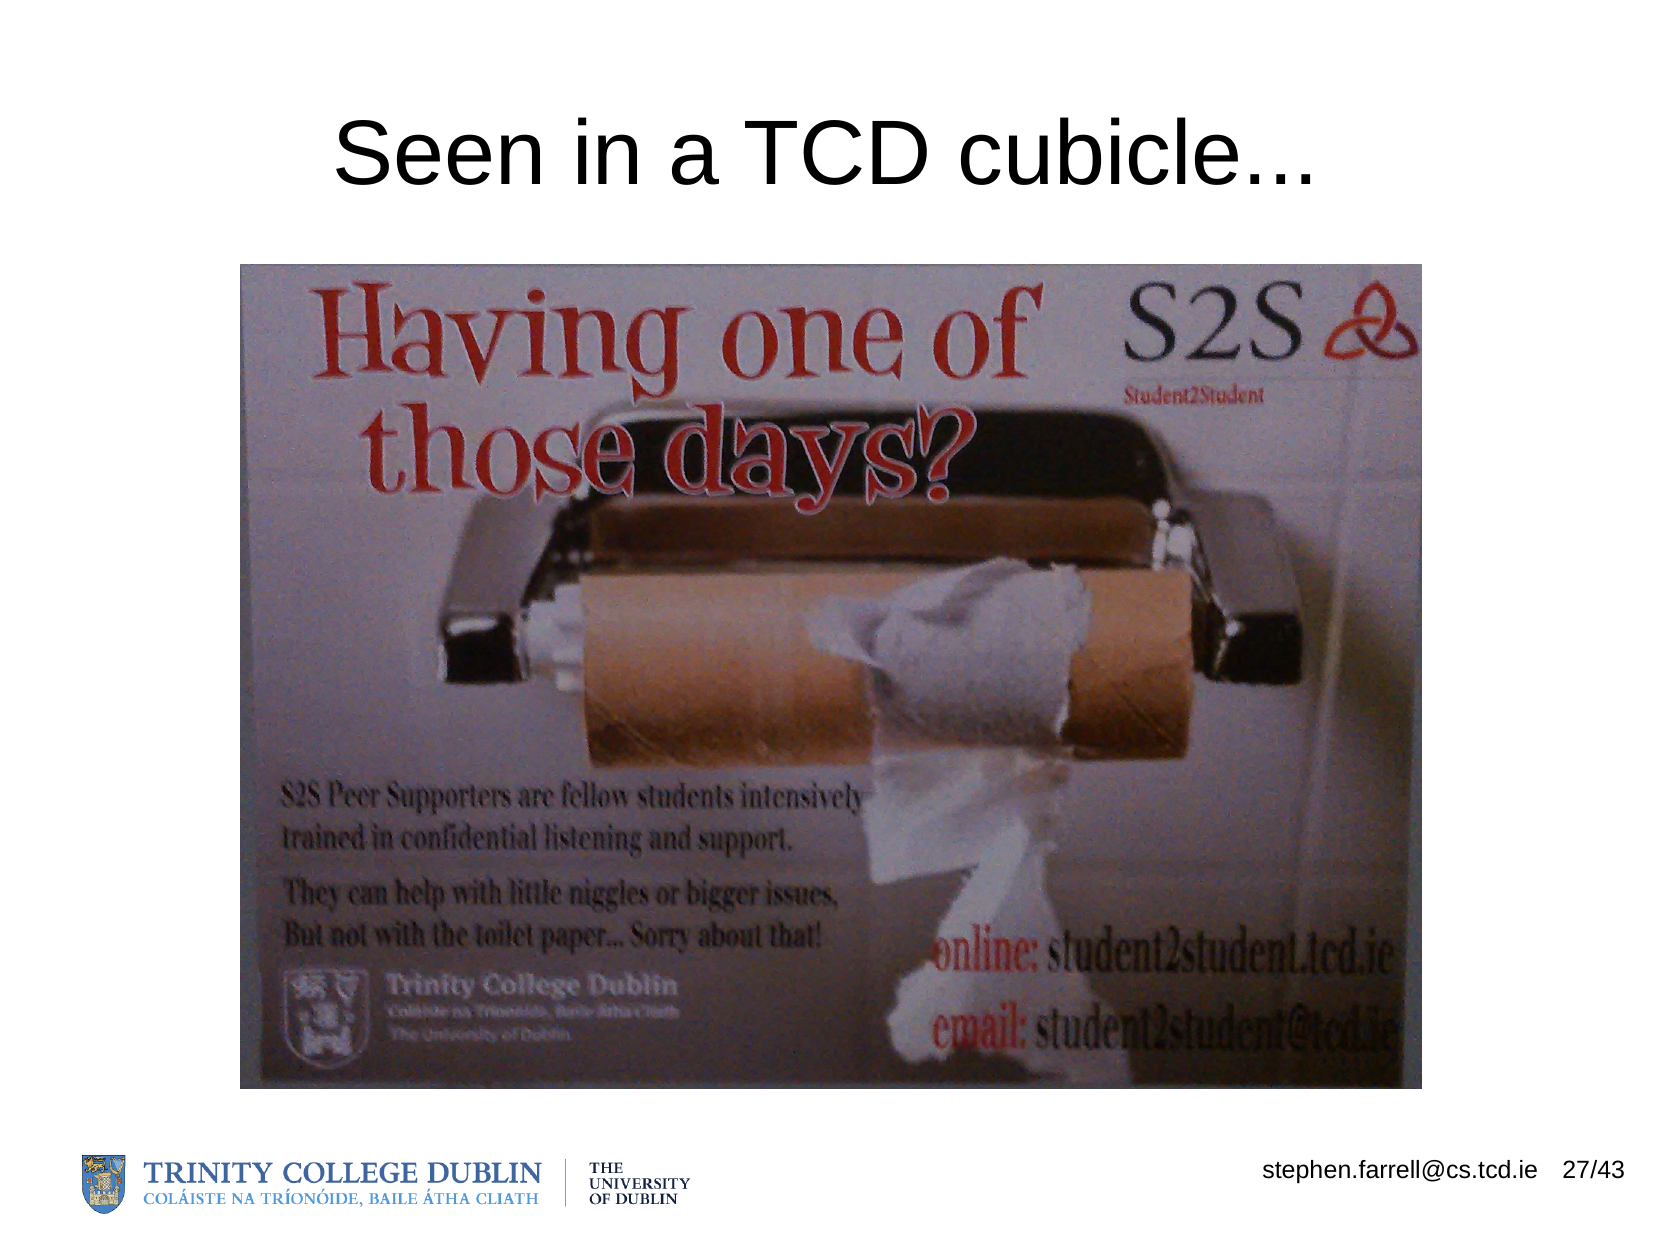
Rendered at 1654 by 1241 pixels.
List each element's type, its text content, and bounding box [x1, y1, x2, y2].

picture [240, 264, 1422, 1089]
picture [82, 1155, 694, 1214]
title Seen in a TCD cubicle... [82, 49, 1571, 257]
